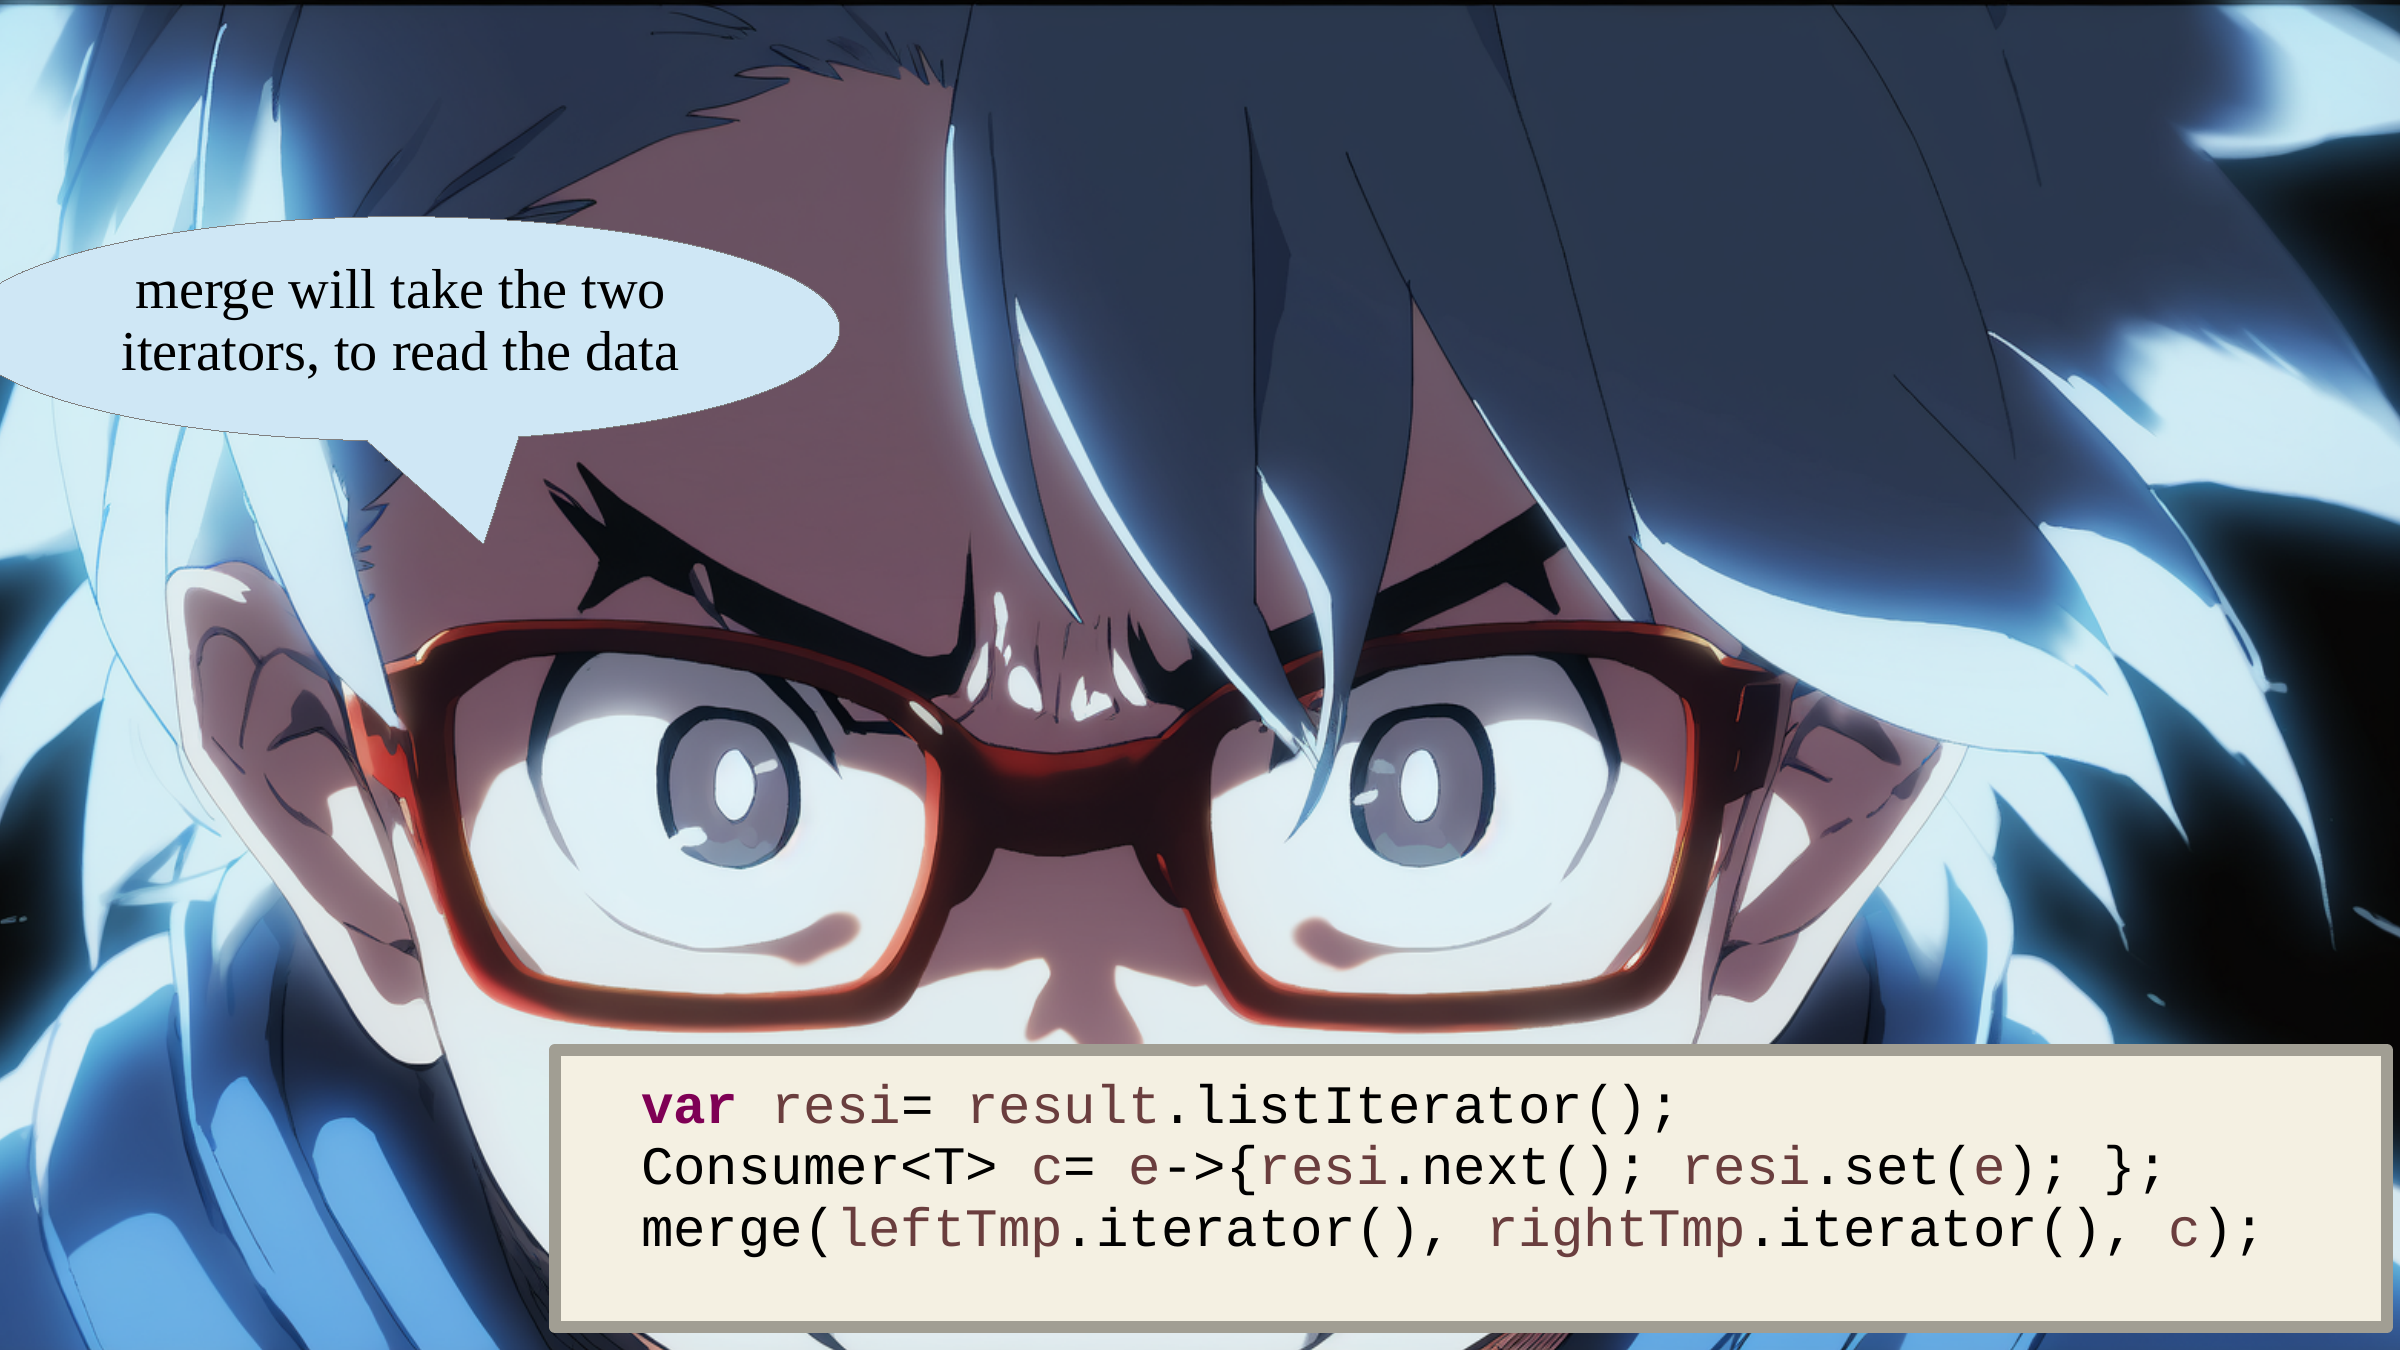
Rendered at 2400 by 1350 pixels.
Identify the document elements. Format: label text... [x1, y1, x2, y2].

text_box merge will take the two iterators, to read the data [0, 216, 840, 544]
text_box var resi= result.listIterator(); Consumer<T> c= e->{resi.next(); resi.set(e); }; merge(leftTmp.iterator(), rightTmp.iterator(), c); [555, 1050, 2387, 1327]
picture [0, 0, 2400, 1350]
